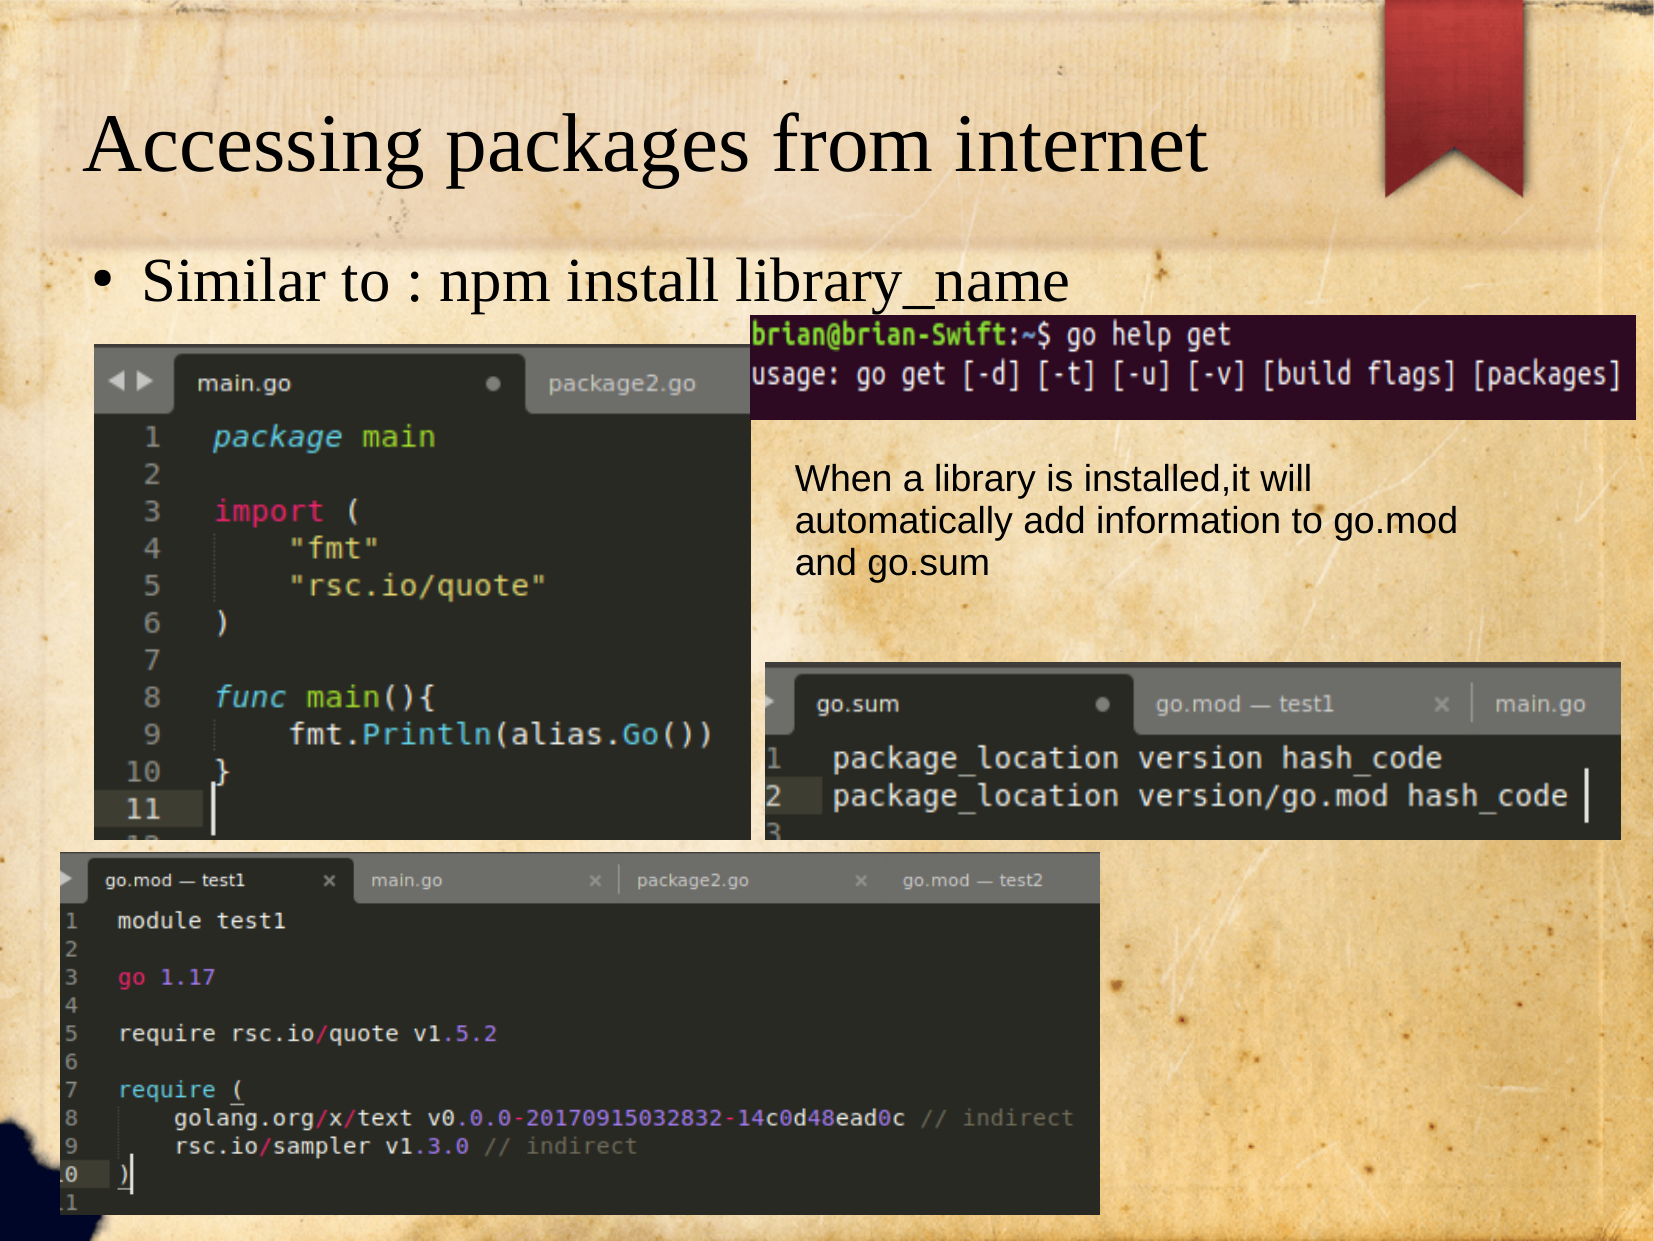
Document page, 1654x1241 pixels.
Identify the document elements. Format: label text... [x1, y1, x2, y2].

text_box When a library is installed,it will automatically add information to go.mod and go.sum [780, 450, 1486, 591]
title Accessing packages from internet [82, 41, 1531, 245]
list Similar to : npm install library_name [74, 245, 1531, 316]
picture [0, 0, 1654, 1241]
